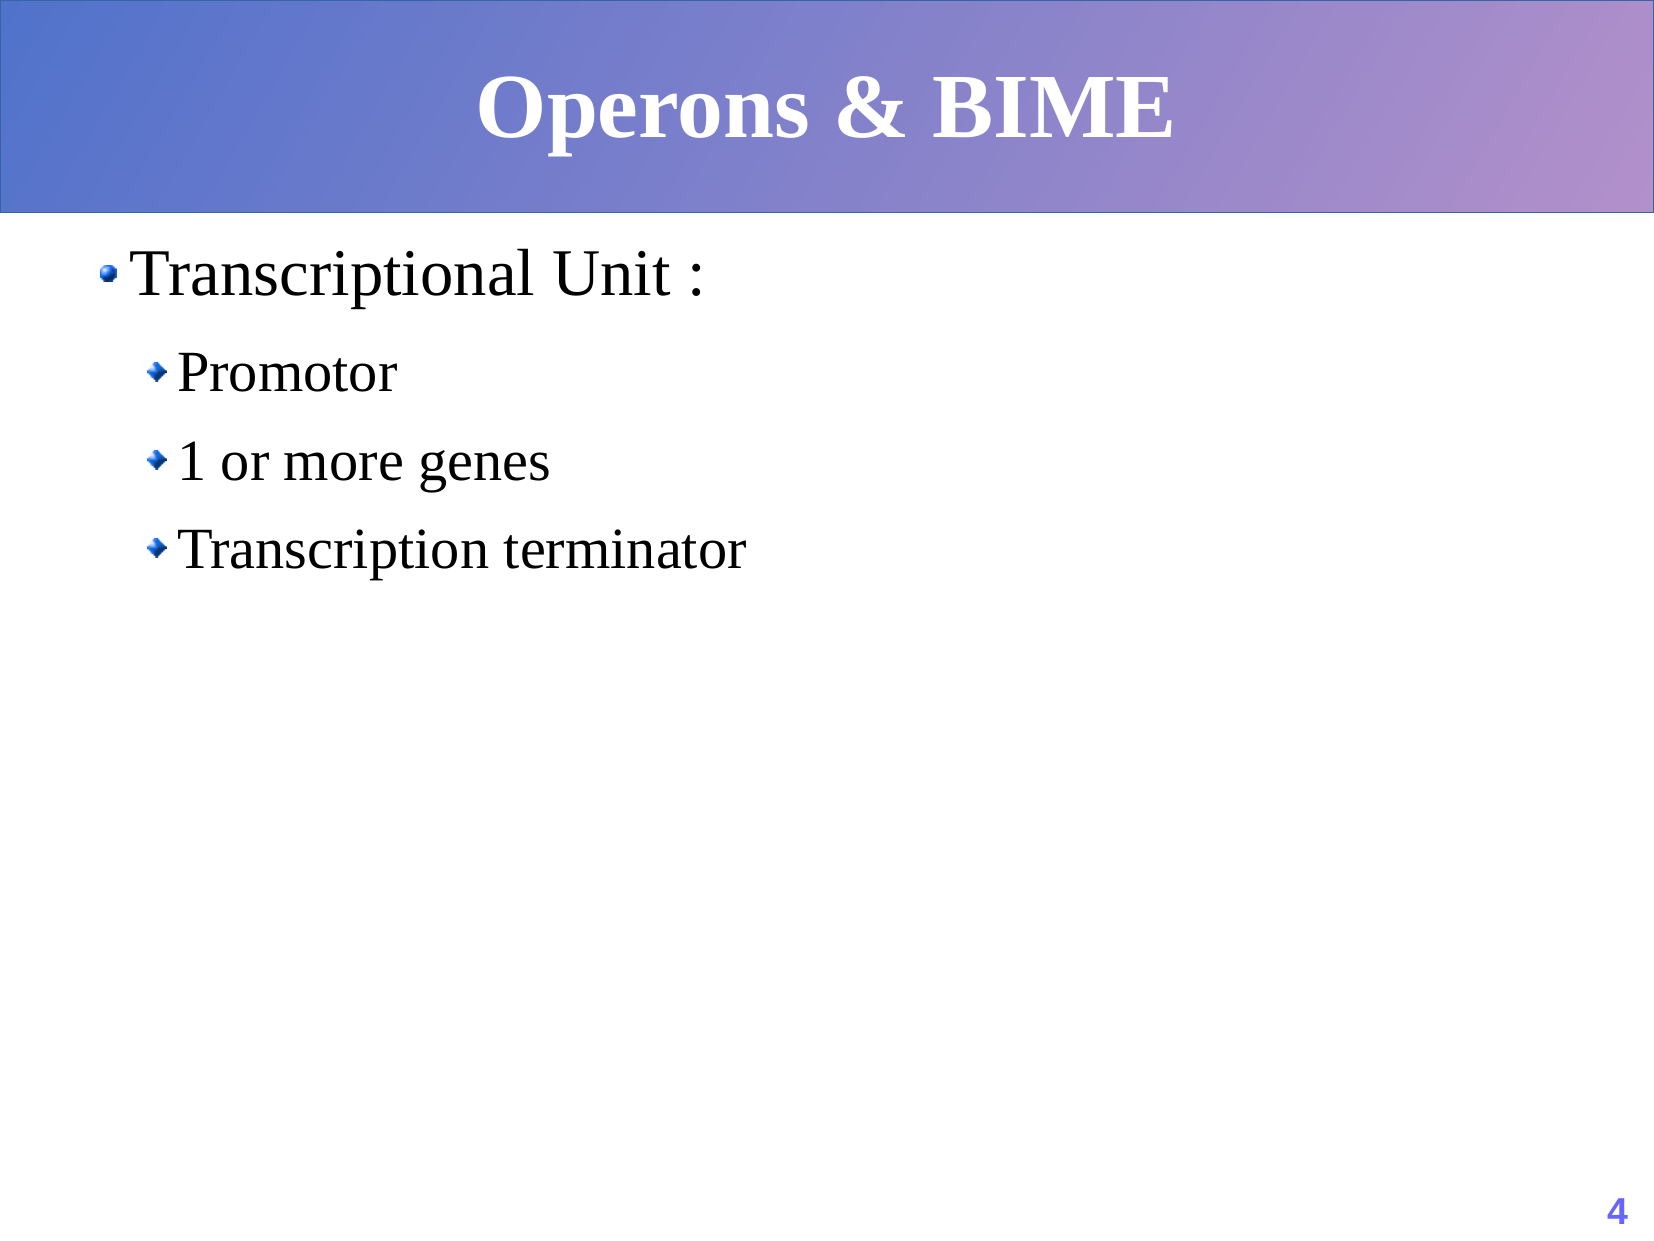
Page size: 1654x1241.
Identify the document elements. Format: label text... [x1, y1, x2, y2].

title Operons & BIME [82, 23, 1571, 189]
list Transcriptional Unit : Promotor 1 or more genes Transcription terminator [82, 236, 1571, 1158]
text_box 4 [1592, 1183, 1641, 1241]
